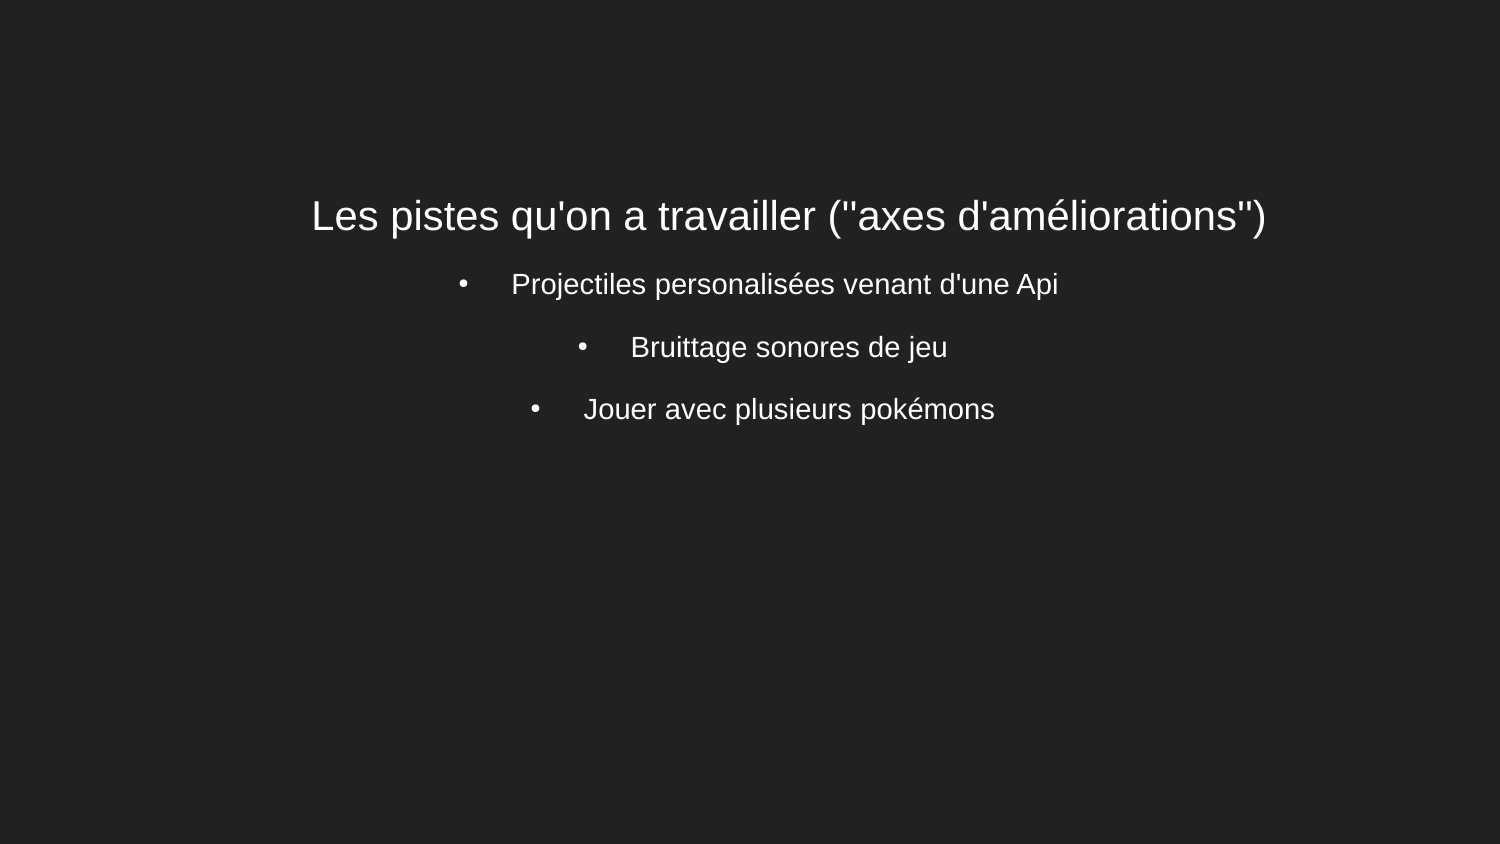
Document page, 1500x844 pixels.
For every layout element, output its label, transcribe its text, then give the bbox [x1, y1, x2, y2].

list Les pistes qu'on a travailler (''axes d'améliorations'') Projectiles personalisées venant d'une Api Bruittage sonores de jeu Jouer avec plusieurs pokémons [79, 116, 1430, 674]
